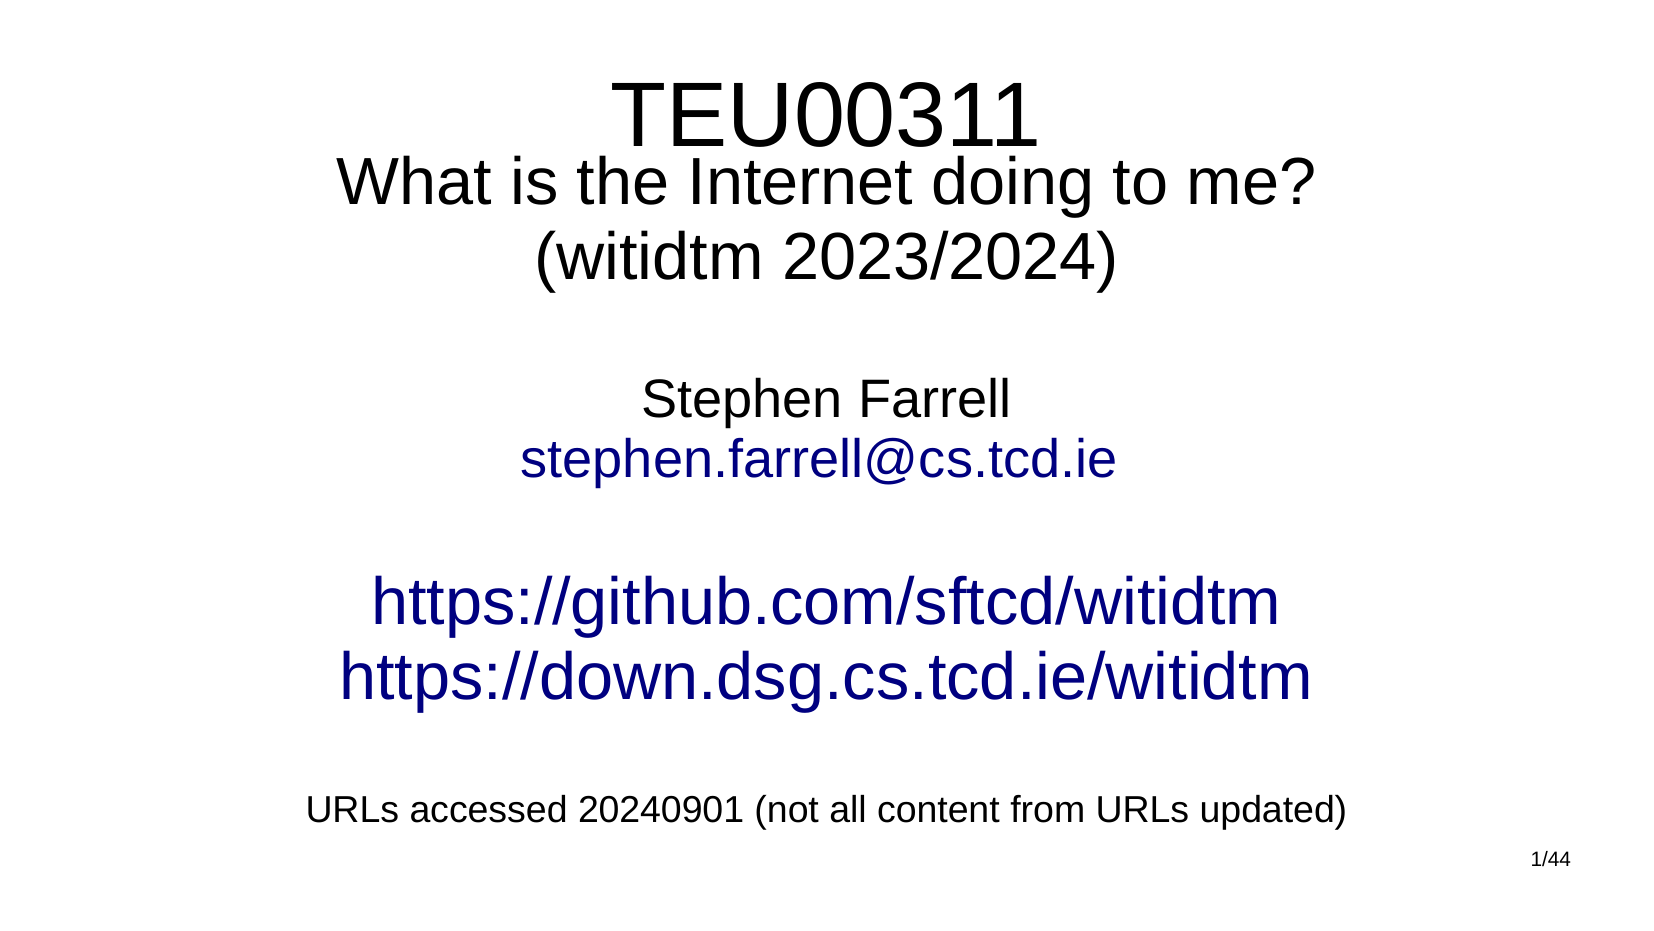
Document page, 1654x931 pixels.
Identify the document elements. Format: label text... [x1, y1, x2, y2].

title TEU00311 [82, 37, 1571, 144]
subtitle What is the Internet doing to me? (witidtm 2023/2024) Stephen Farrell stephen.farrell@cs.tcd.ie https://github.com/sftcd/witidtm https://down.dsg.cs.tcd.ie/witidtm URLs accessed 20240901 (not all content from URLs updated) [82, 144, 1571, 831]
